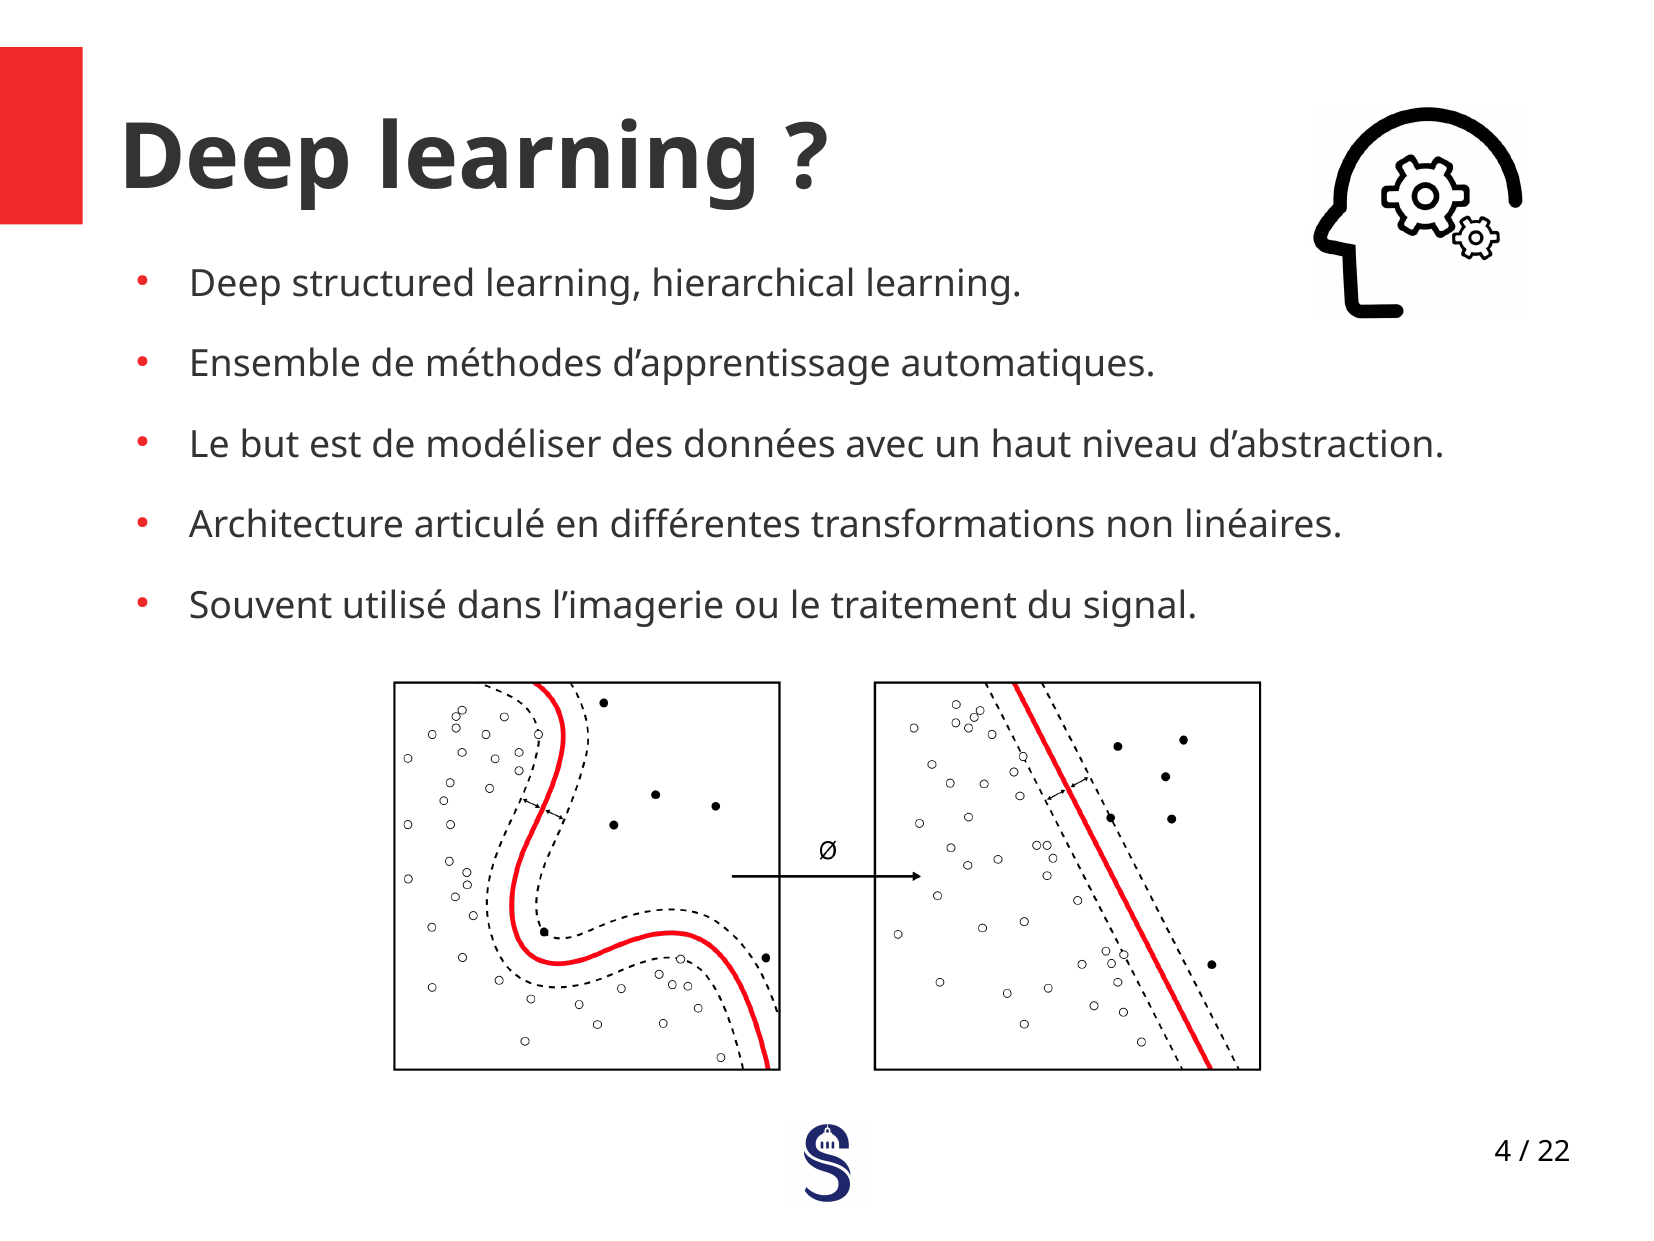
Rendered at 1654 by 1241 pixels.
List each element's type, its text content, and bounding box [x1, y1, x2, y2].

title Deep learning ? [118, 49, 1571, 257]
picture [389, 676, 1265, 1075]
picture [1311, 106, 1524, 319]
list Deep structured learning, hierarchical learning. Ensemble de méthodes d’apprentissage automatiques. Le but est de modéliser des données avec un haut niveau d’abstraction. Architecture articulé en différentes transformations non linéaires. Souvent utilisé dans l’imagerie ou le traitement du signal. [118, 256, 1536, 976]
picture [785, 1121, 869, 1205]
